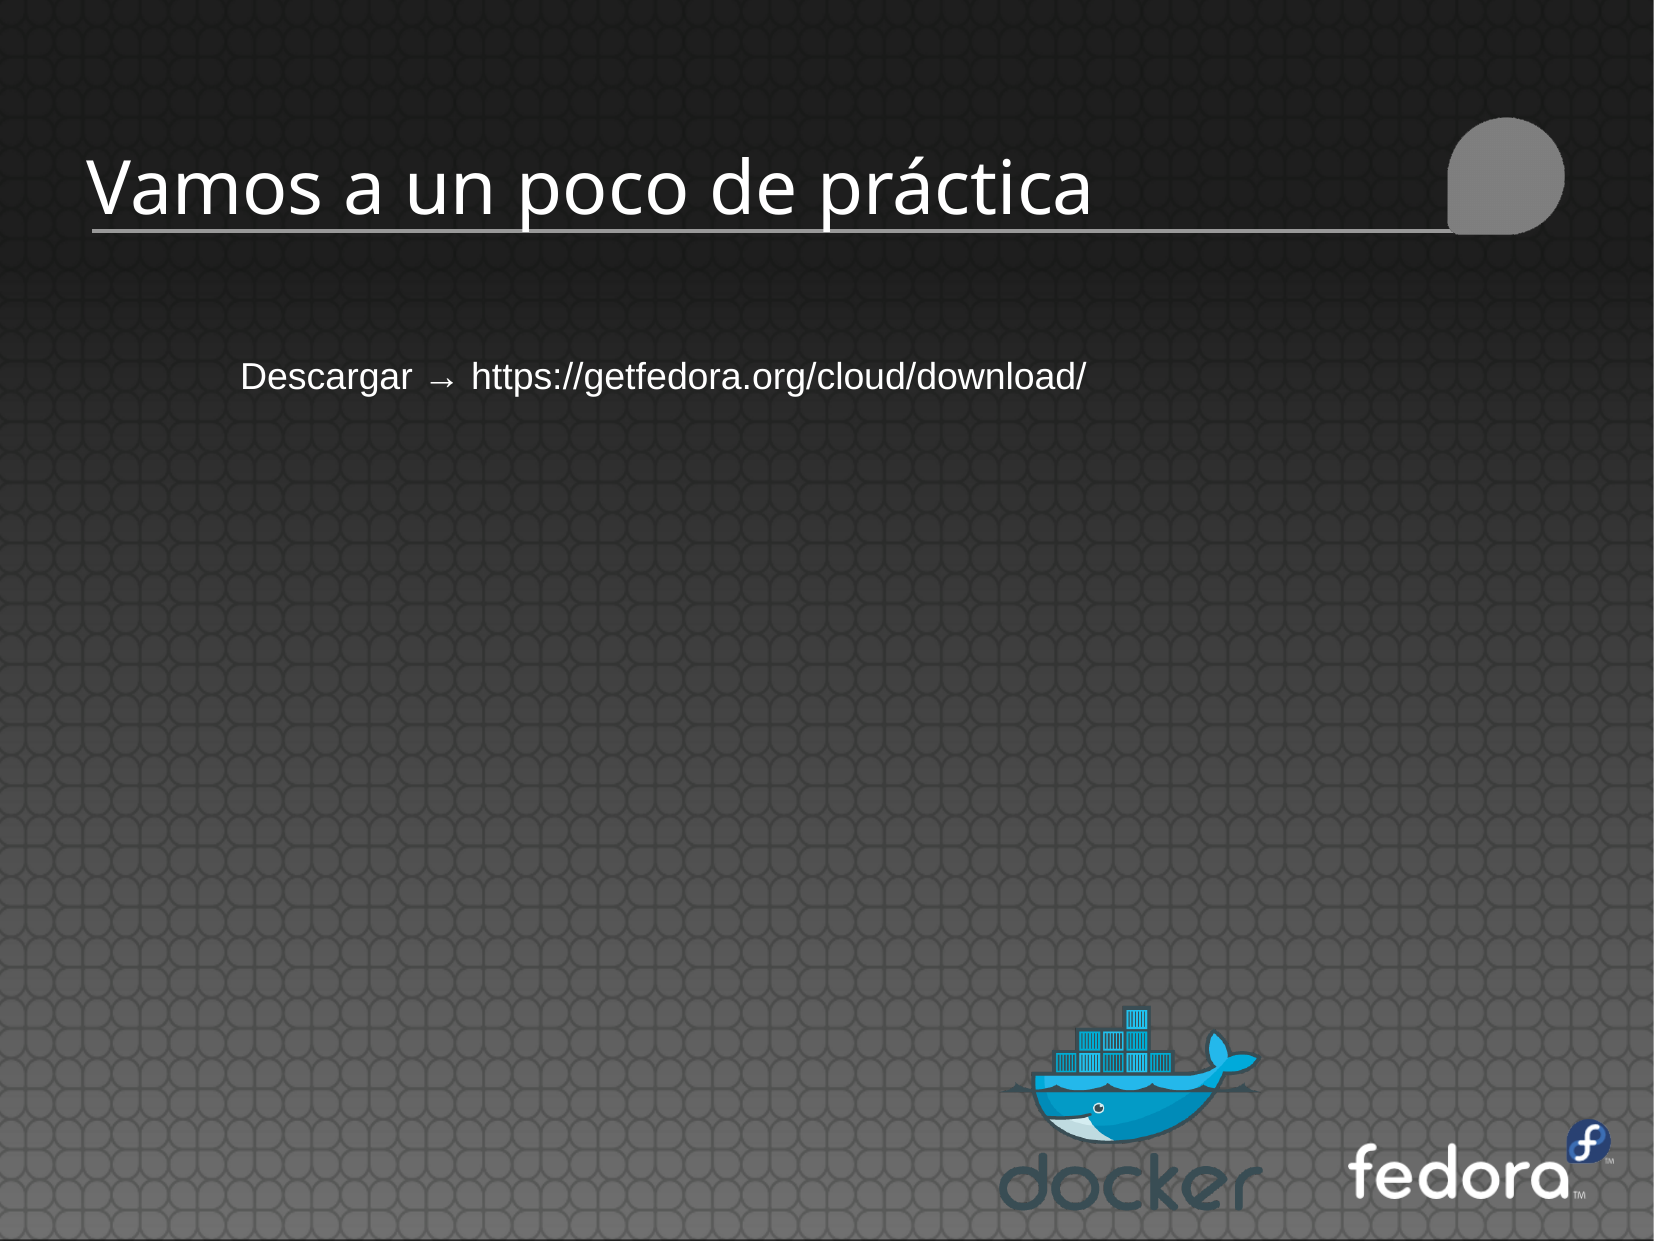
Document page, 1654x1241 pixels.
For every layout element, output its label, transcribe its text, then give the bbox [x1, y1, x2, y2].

picture [0, 0, 1654, 1241]
title Vamos a un poco de práctica [86, 117, 1576, 254]
text_box Descargar → https://getfedora.org/cloud/download/ [225, 348, 1576, 447]
